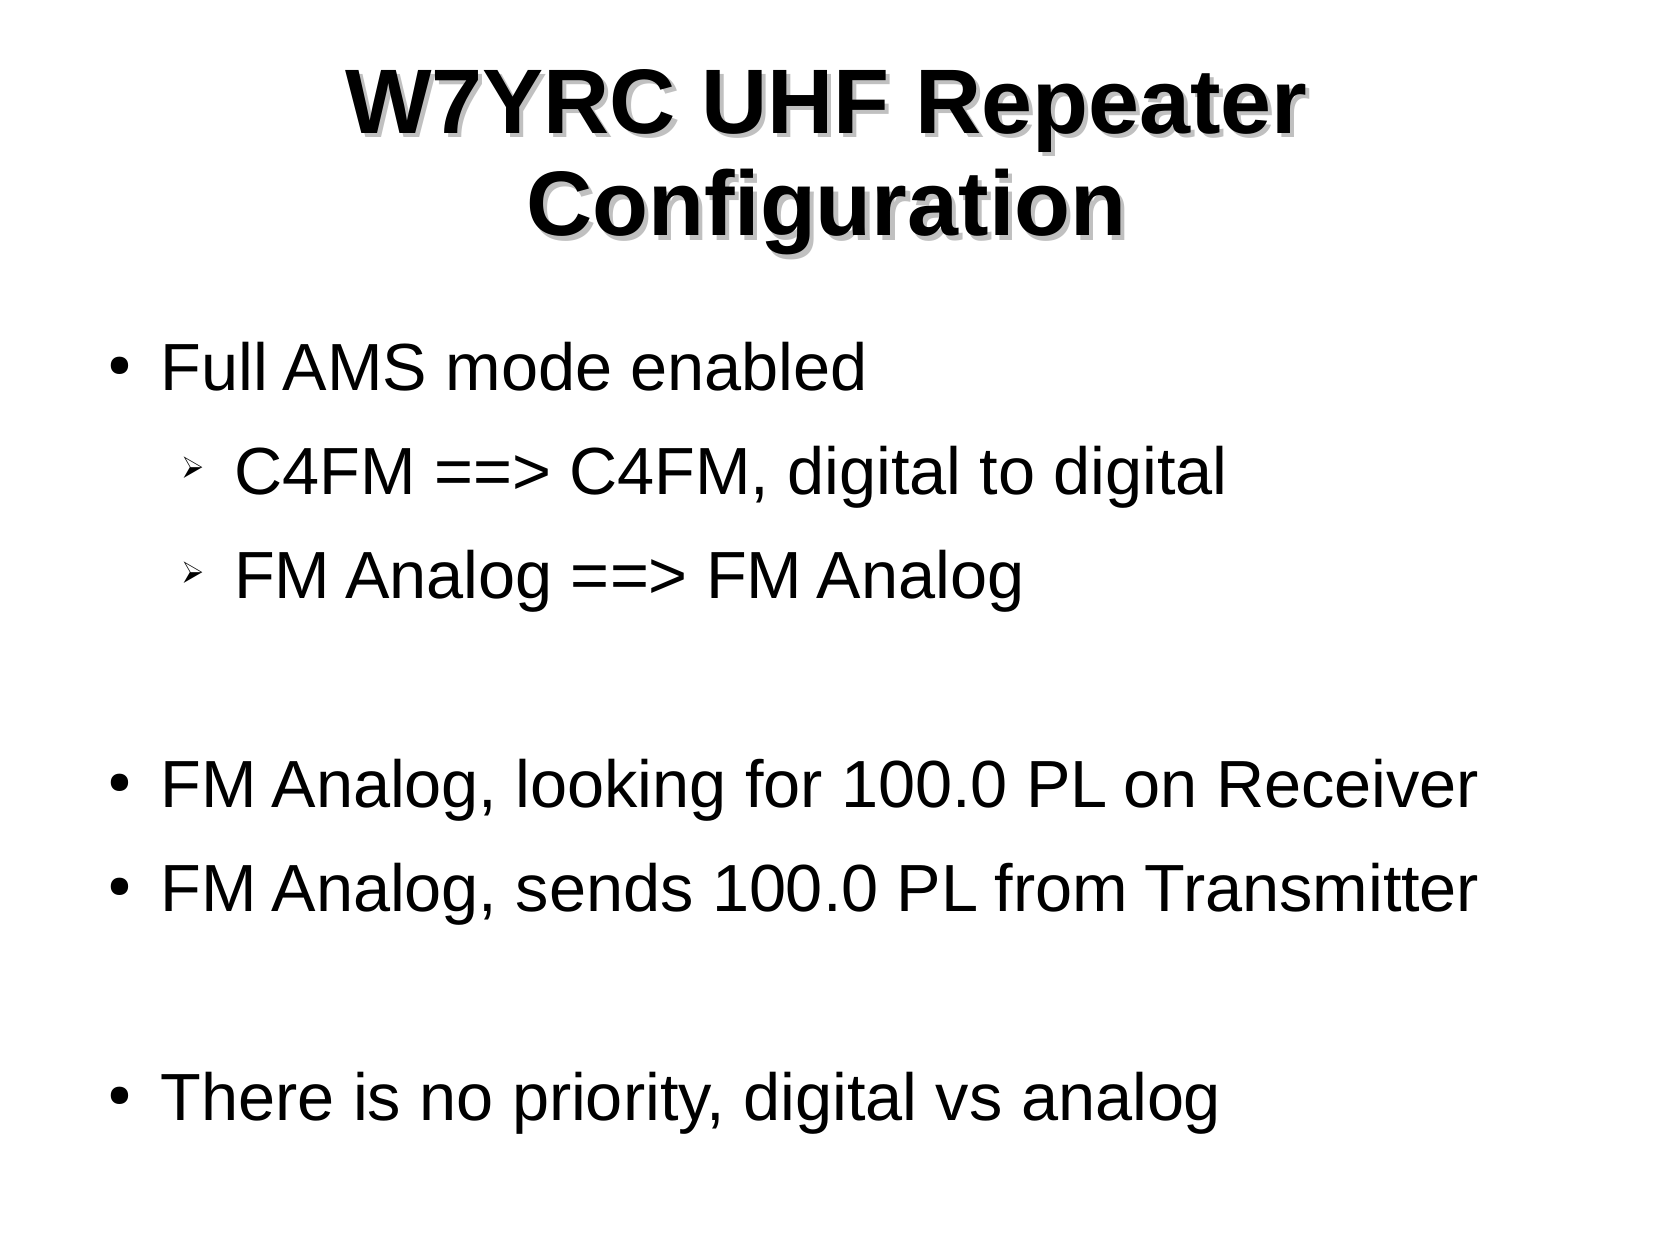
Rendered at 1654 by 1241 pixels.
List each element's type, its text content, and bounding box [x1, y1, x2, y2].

title W7YRC UHF Repeater Configuration [82, 49, 1571, 257]
list Full AMS mode enabled C4FM ==> C4FM, digital to digital FM Analog ==> FM Analog FM Analog, looking for 100.0 PL on Receiver FM Analog, sends 100.0 PL from Transmitter There is no priority, digital vs analog [90, 330, 1621, 1141]
